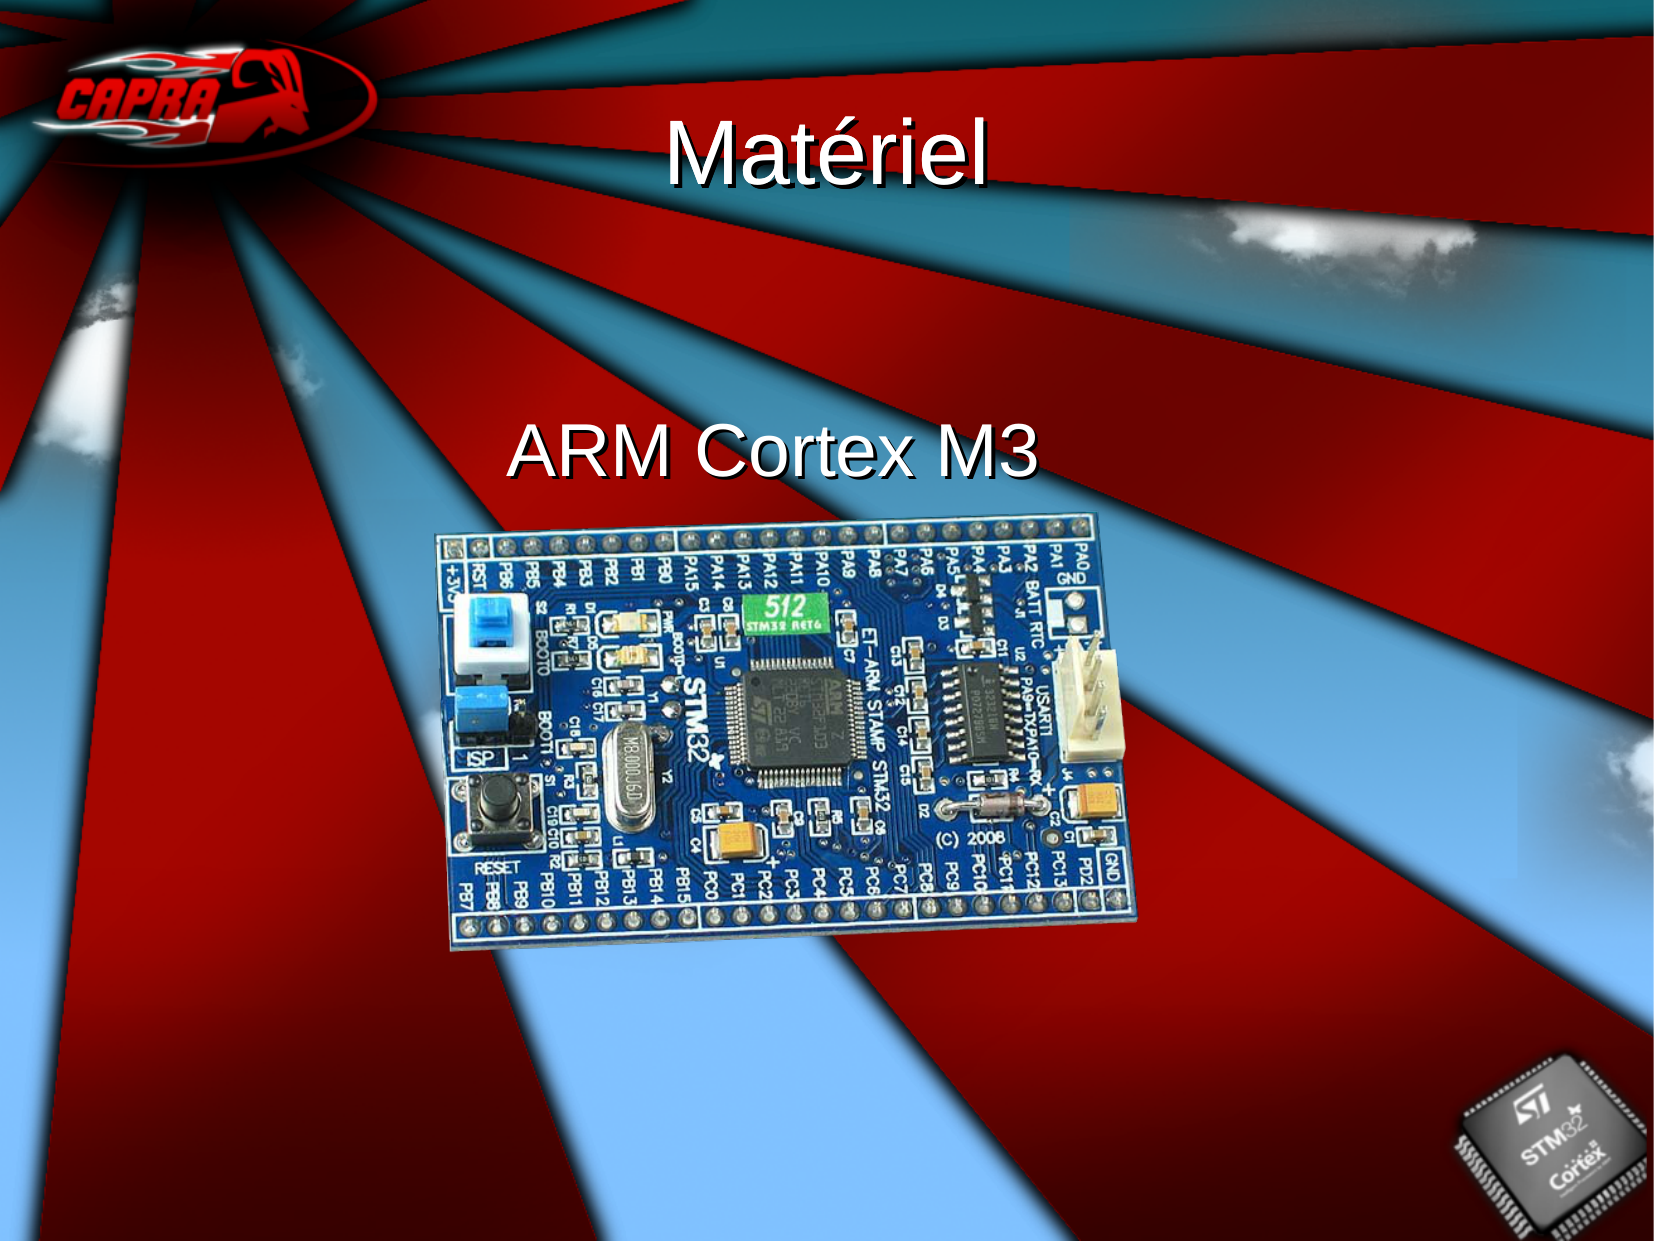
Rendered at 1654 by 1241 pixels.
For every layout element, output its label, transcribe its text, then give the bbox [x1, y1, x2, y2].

title Matériel [82, 56, 1571, 250]
picture [0, 0, 1654, 1241]
title ARM Cortex M3 [29, 354, 1518, 547]
